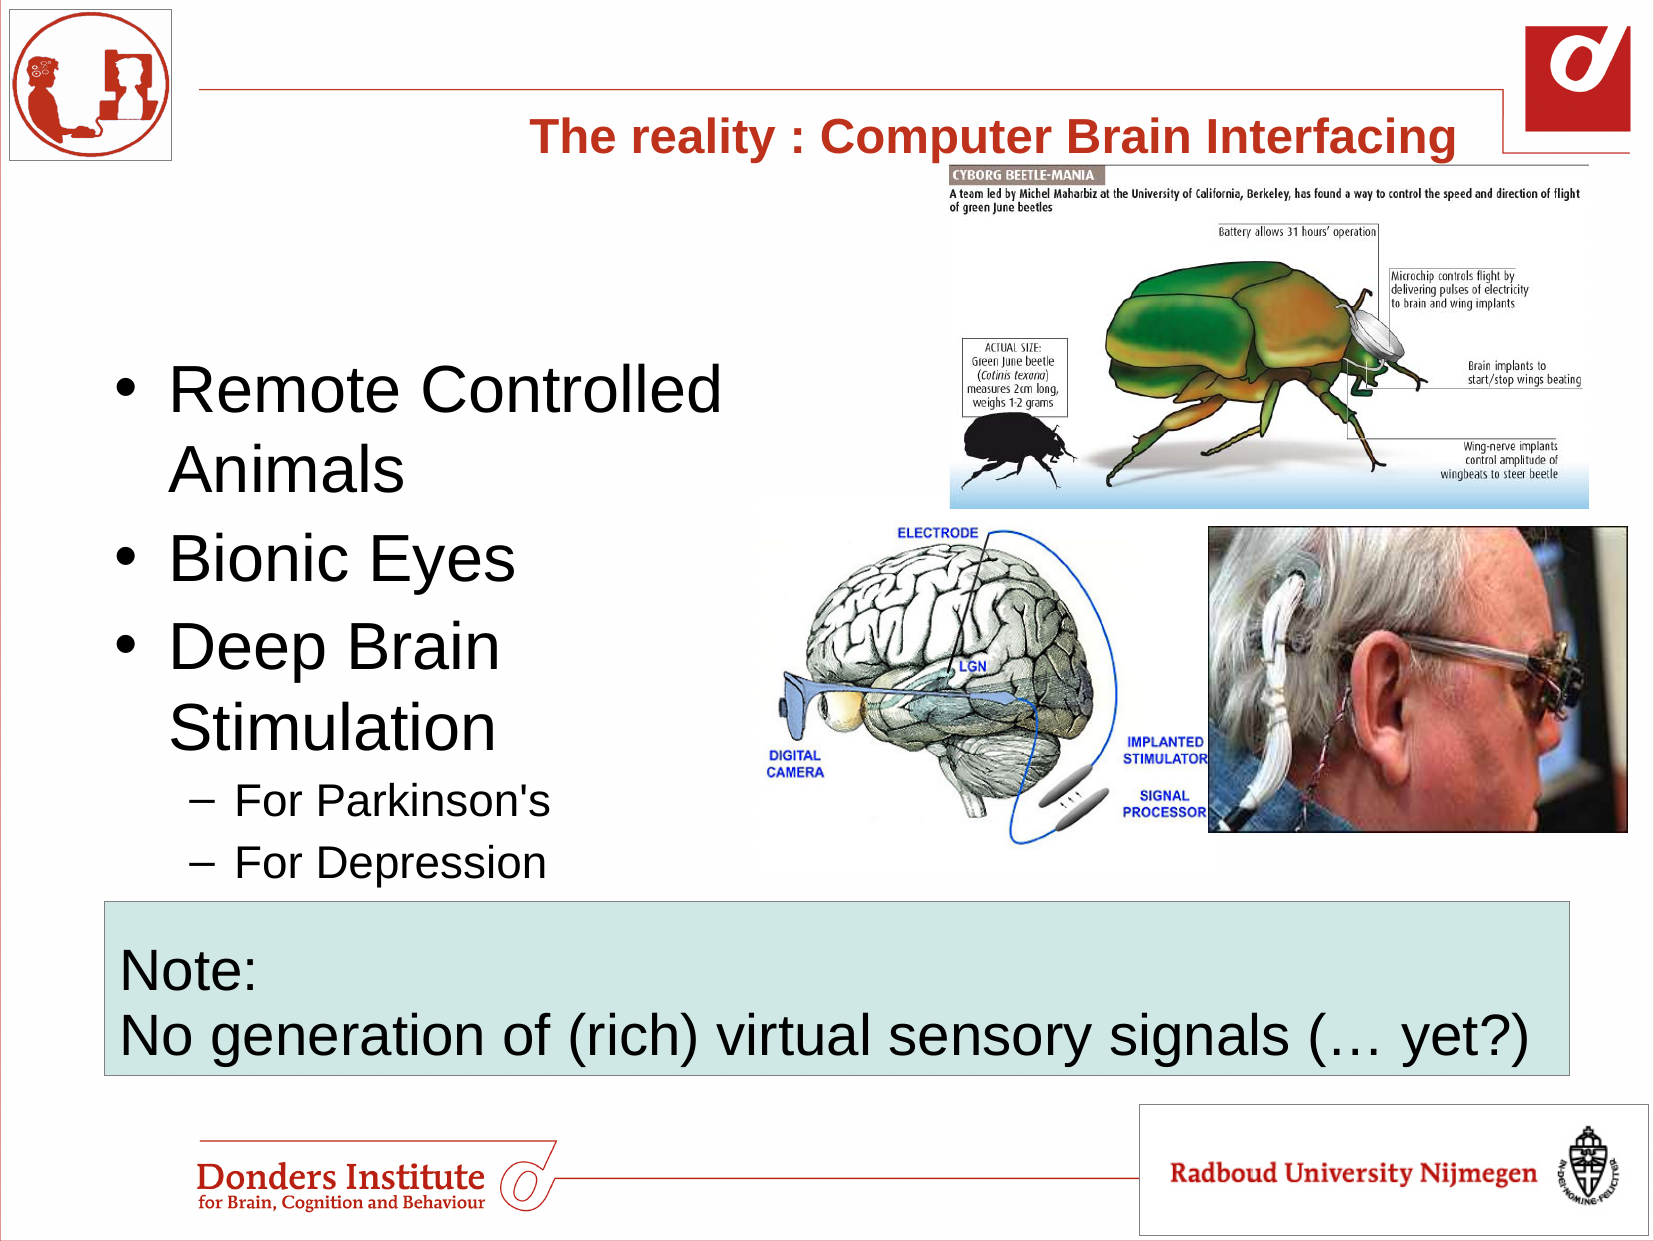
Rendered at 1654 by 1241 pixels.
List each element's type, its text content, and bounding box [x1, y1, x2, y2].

title The reality : Computer Brain Interfacing [529, 101, 1596, 180]
picture [0, 0, 1654, 1241]
text_box [104, 901, 1570, 1076]
list Remote Controlled Animals Bionic Eyes Deep Brain Stimulation For Parkinson's For Depression [114, 346, 800, 923]
text_box Note: No generation of (rich) virtual sensory signals (… yet?) [105, 930, 1570, 1076]
